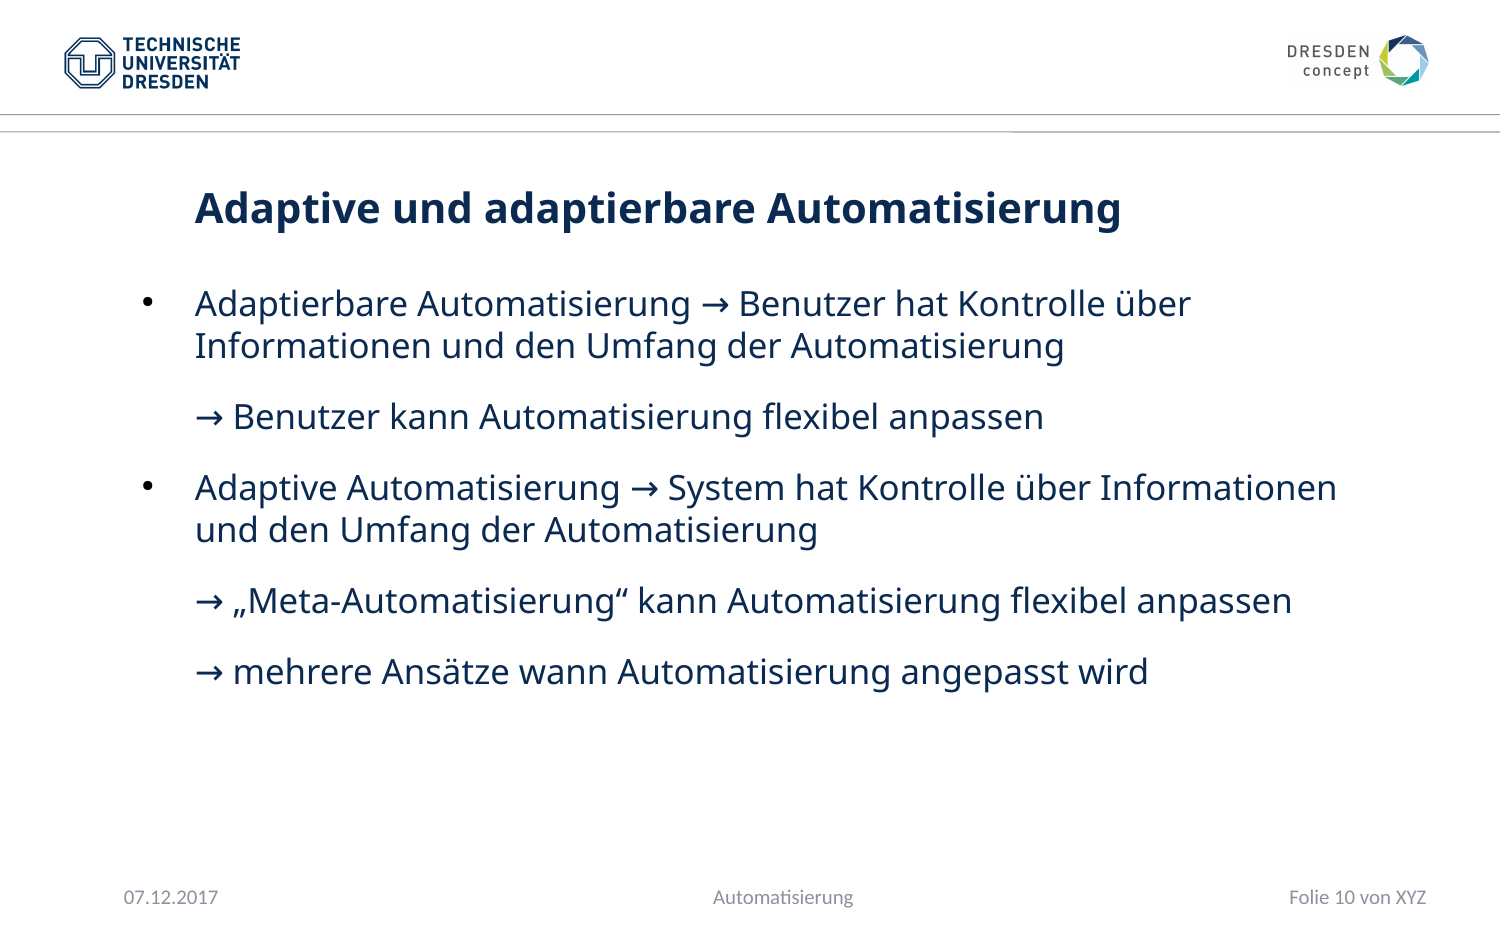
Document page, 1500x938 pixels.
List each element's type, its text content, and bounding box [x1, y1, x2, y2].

footer Automatisierung [464, 874, 1102, 909]
list Adaptive und adaptierbare Automatisierung [123, 156, 1410, 233]
picture [64, 36, 240, 89]
list Adaptierbare Automatisierung → Benutzer hat Kontrolle über Informationen und den Umfang der Automatisierung → Benutzer kann Automatisierung flexibel anpassen Adaptive Automatisierung → System hat Kontrolle über Informationen und den Umfang der Automatisierung → „Meta-Automatisierung“ kann Automatisierung flexibel anpassen → mehrere Ansätze wann Automatisierung angepasst wird [123, 281, 1382, 833]
slide_number 07.12.2017 [123, 874, 436, 909]
slide_number Folie <number> von XYZ [1113, 874, 1427, 909]
picture [1288, 35, 1429, 86]
